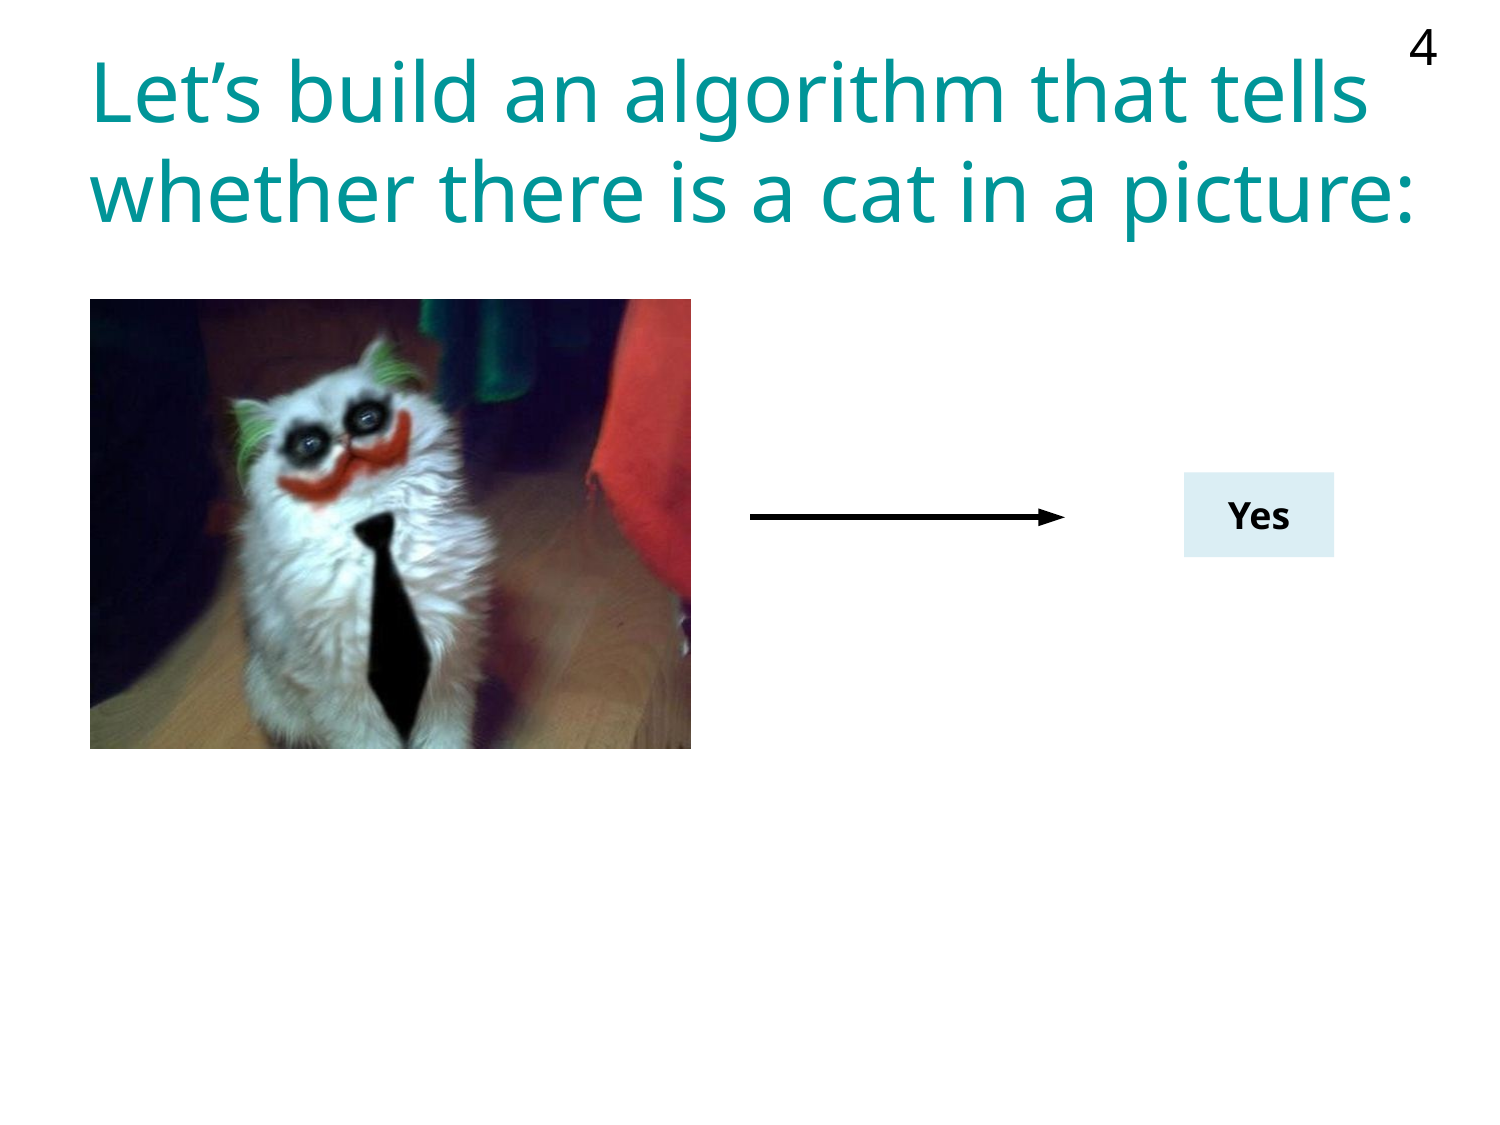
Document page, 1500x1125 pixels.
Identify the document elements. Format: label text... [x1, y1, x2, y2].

text_box Let’s build an algorithm that tells whether there is a cat in a picture: [75, 45, 1456, 233]
picture [90, 299, 691, 749]
text_box Yes [1184, 472, 1335, 558]
